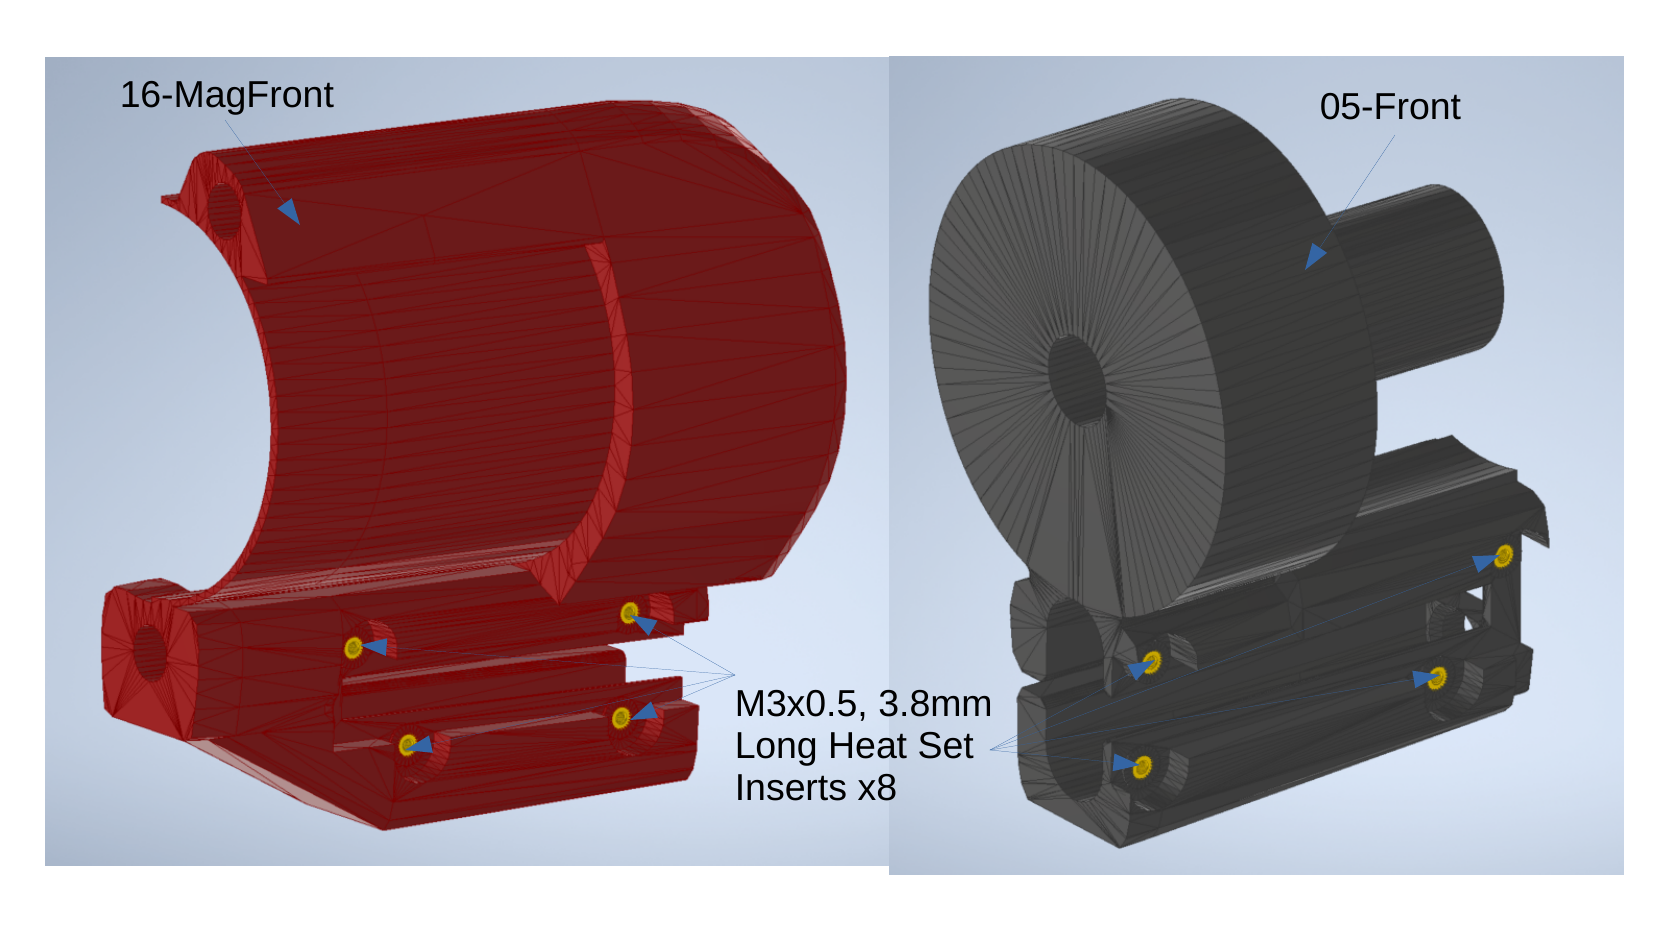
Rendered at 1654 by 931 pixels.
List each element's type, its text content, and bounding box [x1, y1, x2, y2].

picture [45, 56, 1624, 875]
text_box 16-MagFront [105, 66, 361, 166]
text_box 05-Front [1305, 78, 1546, 136]
text_box M3x0.5, 3.8mm Long Heat Set Inserts x8 [720, 675, 1021, 826]
